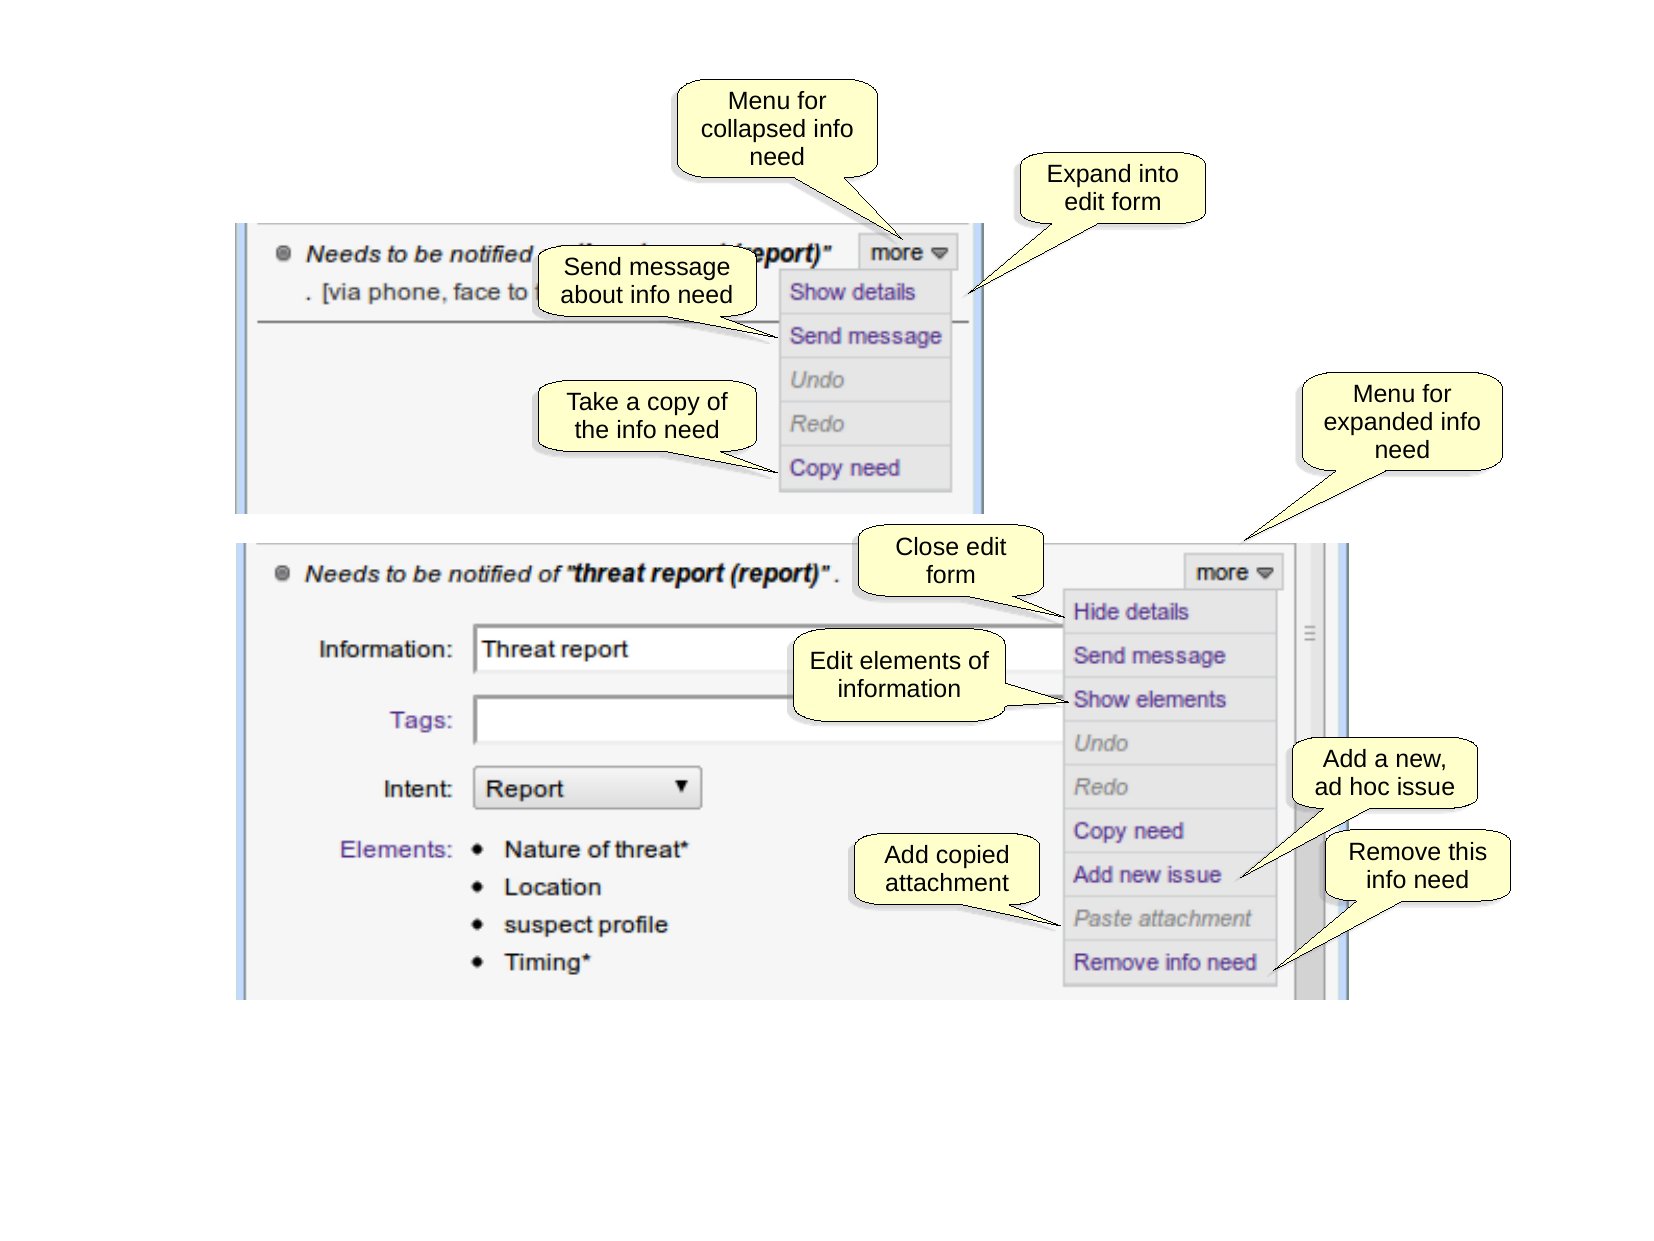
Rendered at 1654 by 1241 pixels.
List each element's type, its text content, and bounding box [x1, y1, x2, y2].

text_box Expand into edit form [968, 152, 1206, 294]
picture [235, 223, 984, 514]
text_box Close edit form [858, 524, 1065, 618]
text_box Edit elements of information [793, 628, 1069, 722]
text_box Add copied attachment [854, 833, 1061, 926]
text_box Add a new, ad hoc issue [1240, 737, 1478, 878]
text_box Send message about info need [538, 245, 778, 338]
text_box Menu for expanded info need [1244, 372, 1503, 541]
text_box Remove this info need [1273, 829, 1511, 971]
picture [236, 543, 1349, 1000]
text_box Menu for collapsed info need [677, 79, 903, 240]
text_box Take a copy of the info need [538, 380, 778, 473]
